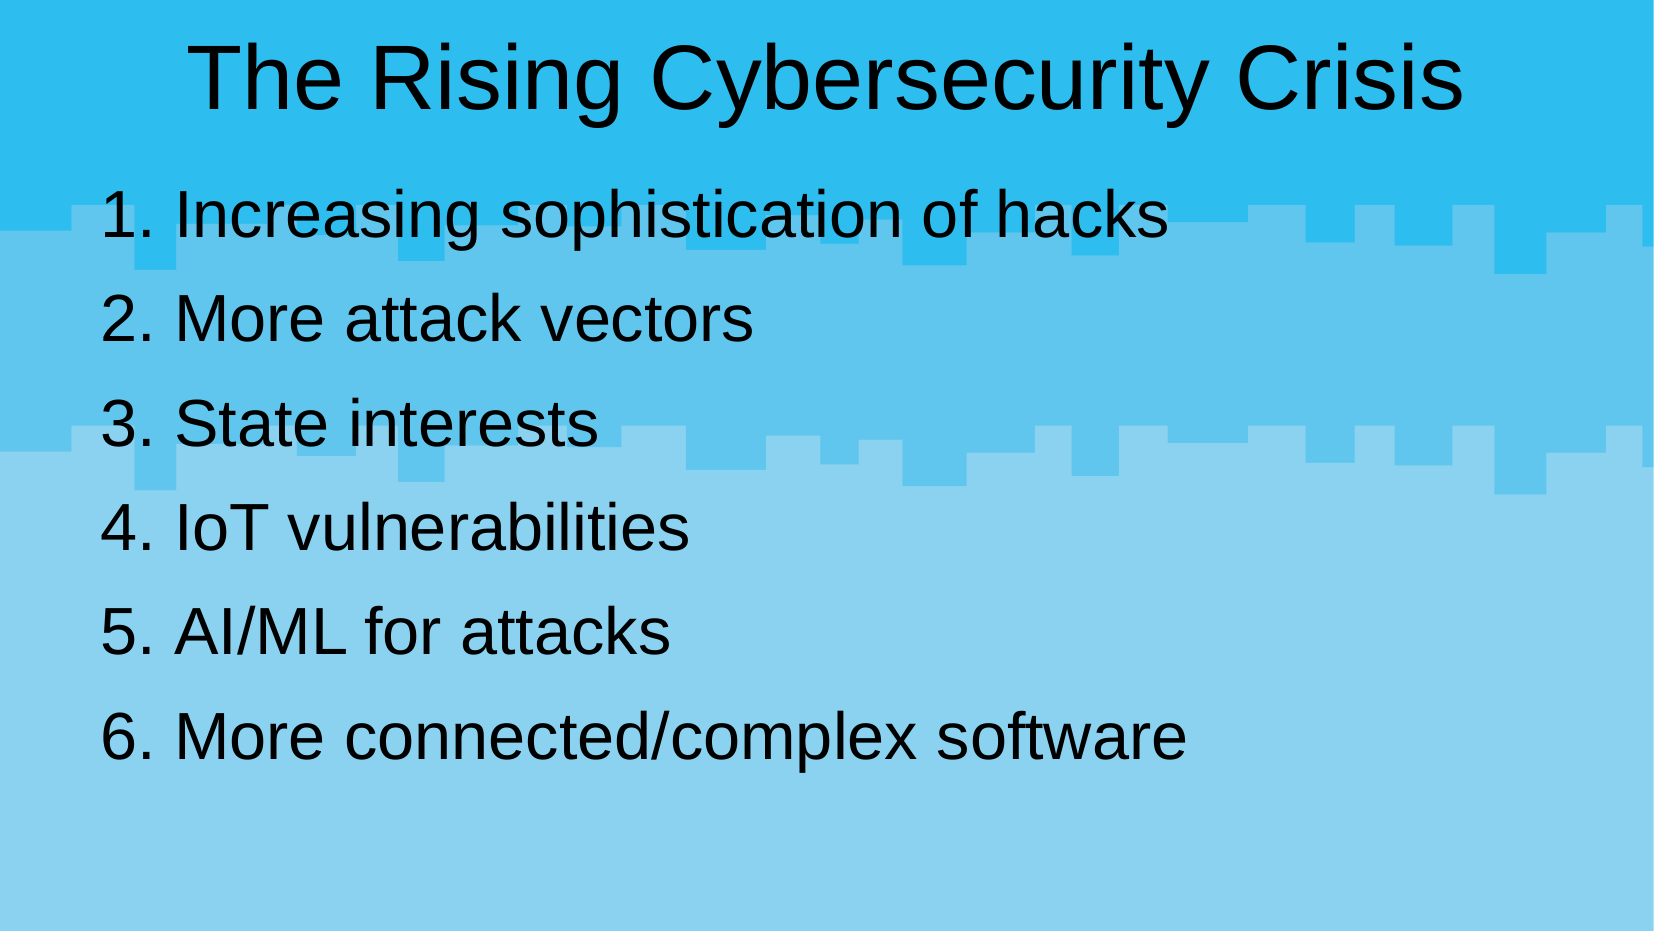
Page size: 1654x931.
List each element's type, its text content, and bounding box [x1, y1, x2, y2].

title The Rising Cybersecurity Crisis [82, 26, 1571, 129]
picture [0, 0, 1654, 931]
list Increasing sophistication of hacks More attack vectors State interests IoT vulnerabilities AI/ML for attacks More connected/complex software [82, 177, 1571, 886]
